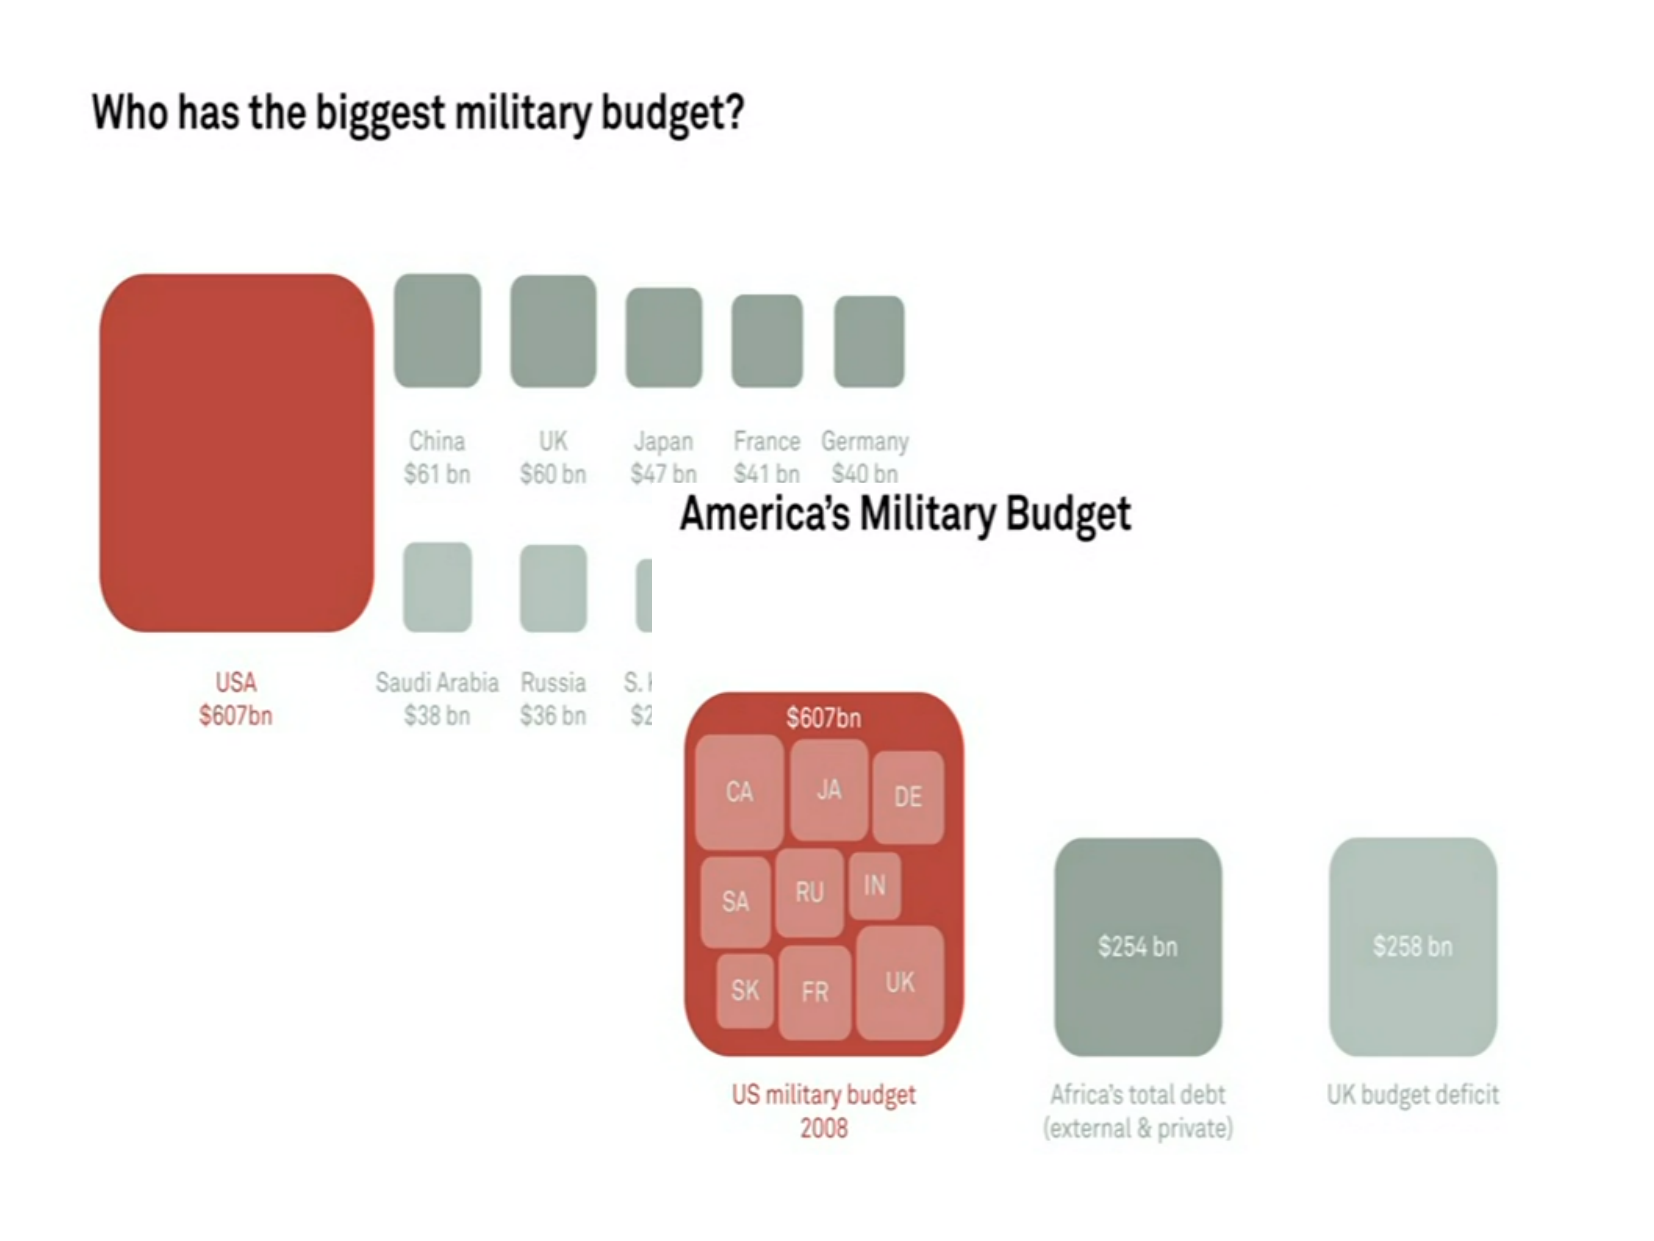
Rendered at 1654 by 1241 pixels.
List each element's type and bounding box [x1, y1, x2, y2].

picture [45, 74, 1531, 1156]
